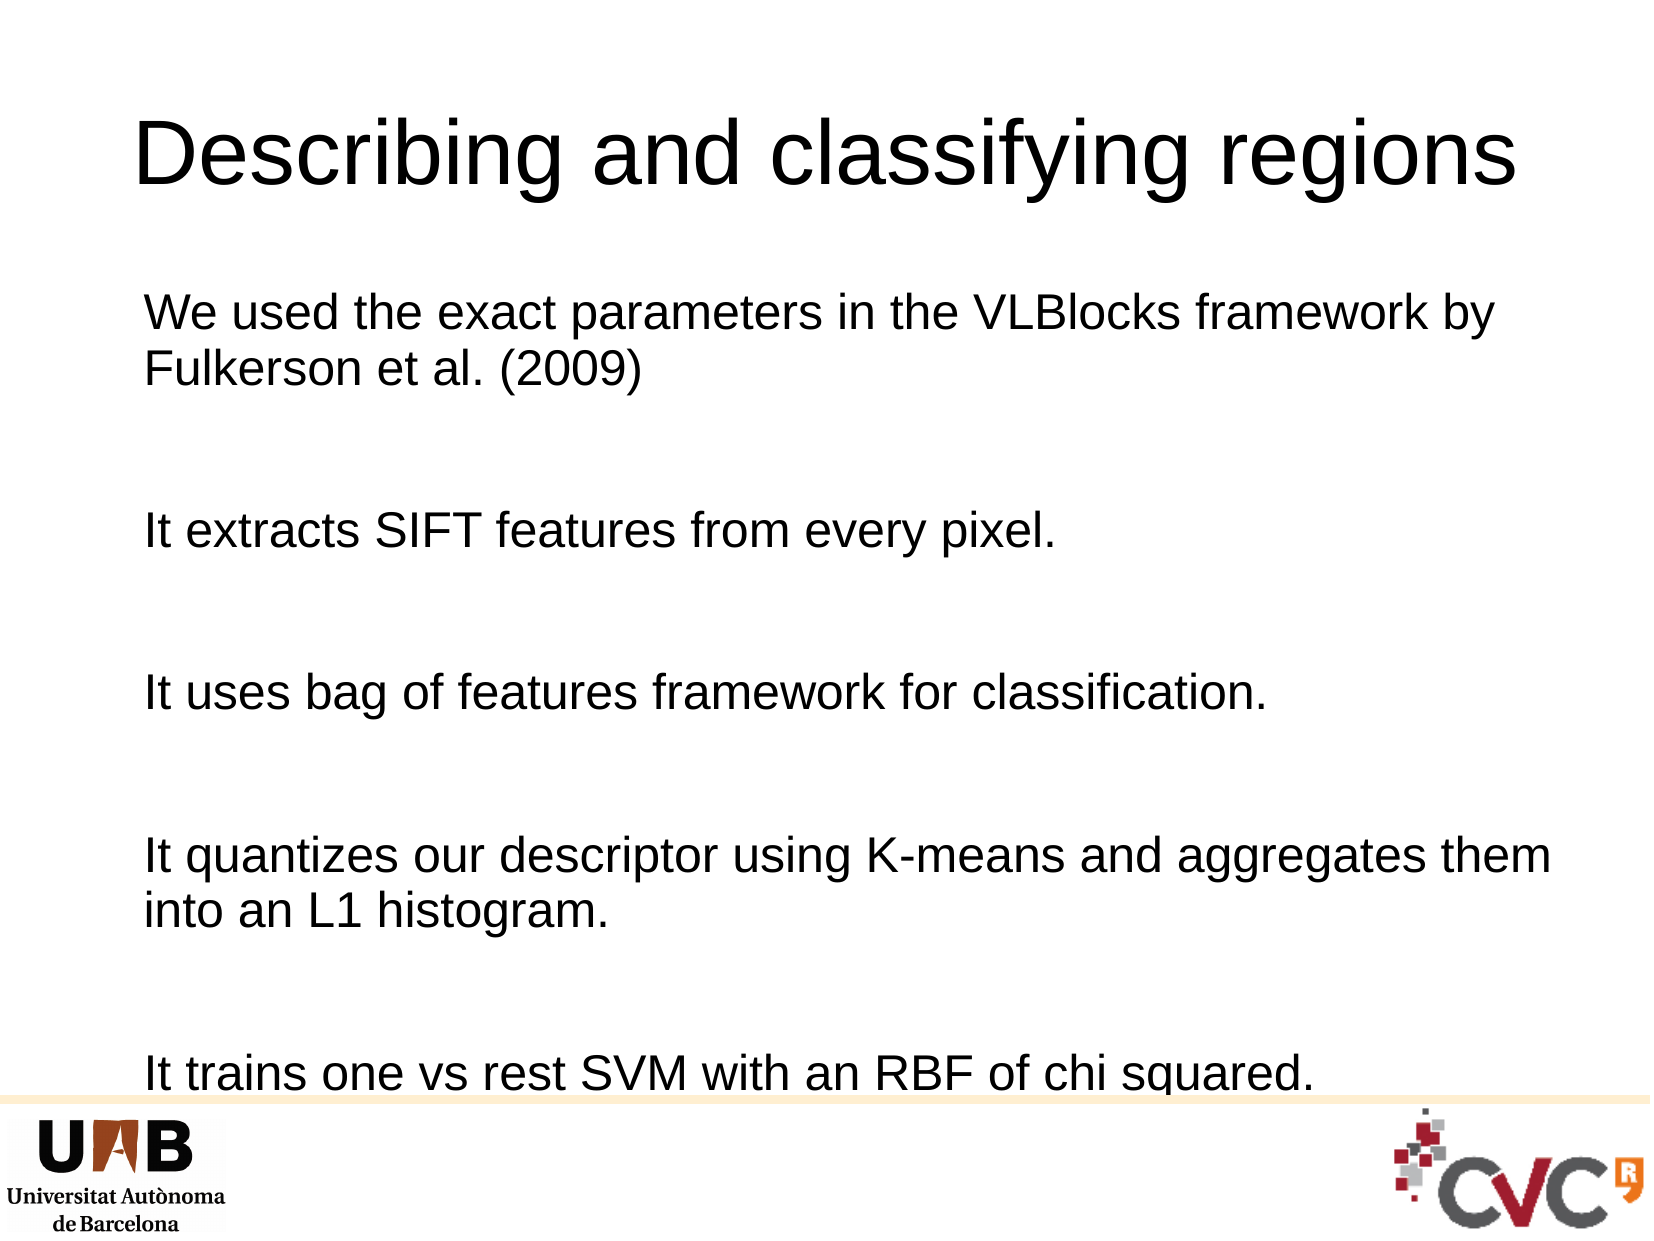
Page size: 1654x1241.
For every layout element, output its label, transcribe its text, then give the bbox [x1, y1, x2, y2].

picture [1393, 1107, 1650, 1235]
title Describing and classifying regions [82, 56, 1571, 250]
picture [7, 1119, 226, 1232]
list We used the exact parameters in the VLBlocks framework by Fulkerson et al. (2009) It extracts SIFT features from every pixel. It uses bag of features framework for classification. It quantizes our descriptor using K-means and aggregates them into an L1 histogram. It trains one vs rest SVM with an RBF of chi squared. [82, 284, 1571, 1095]
